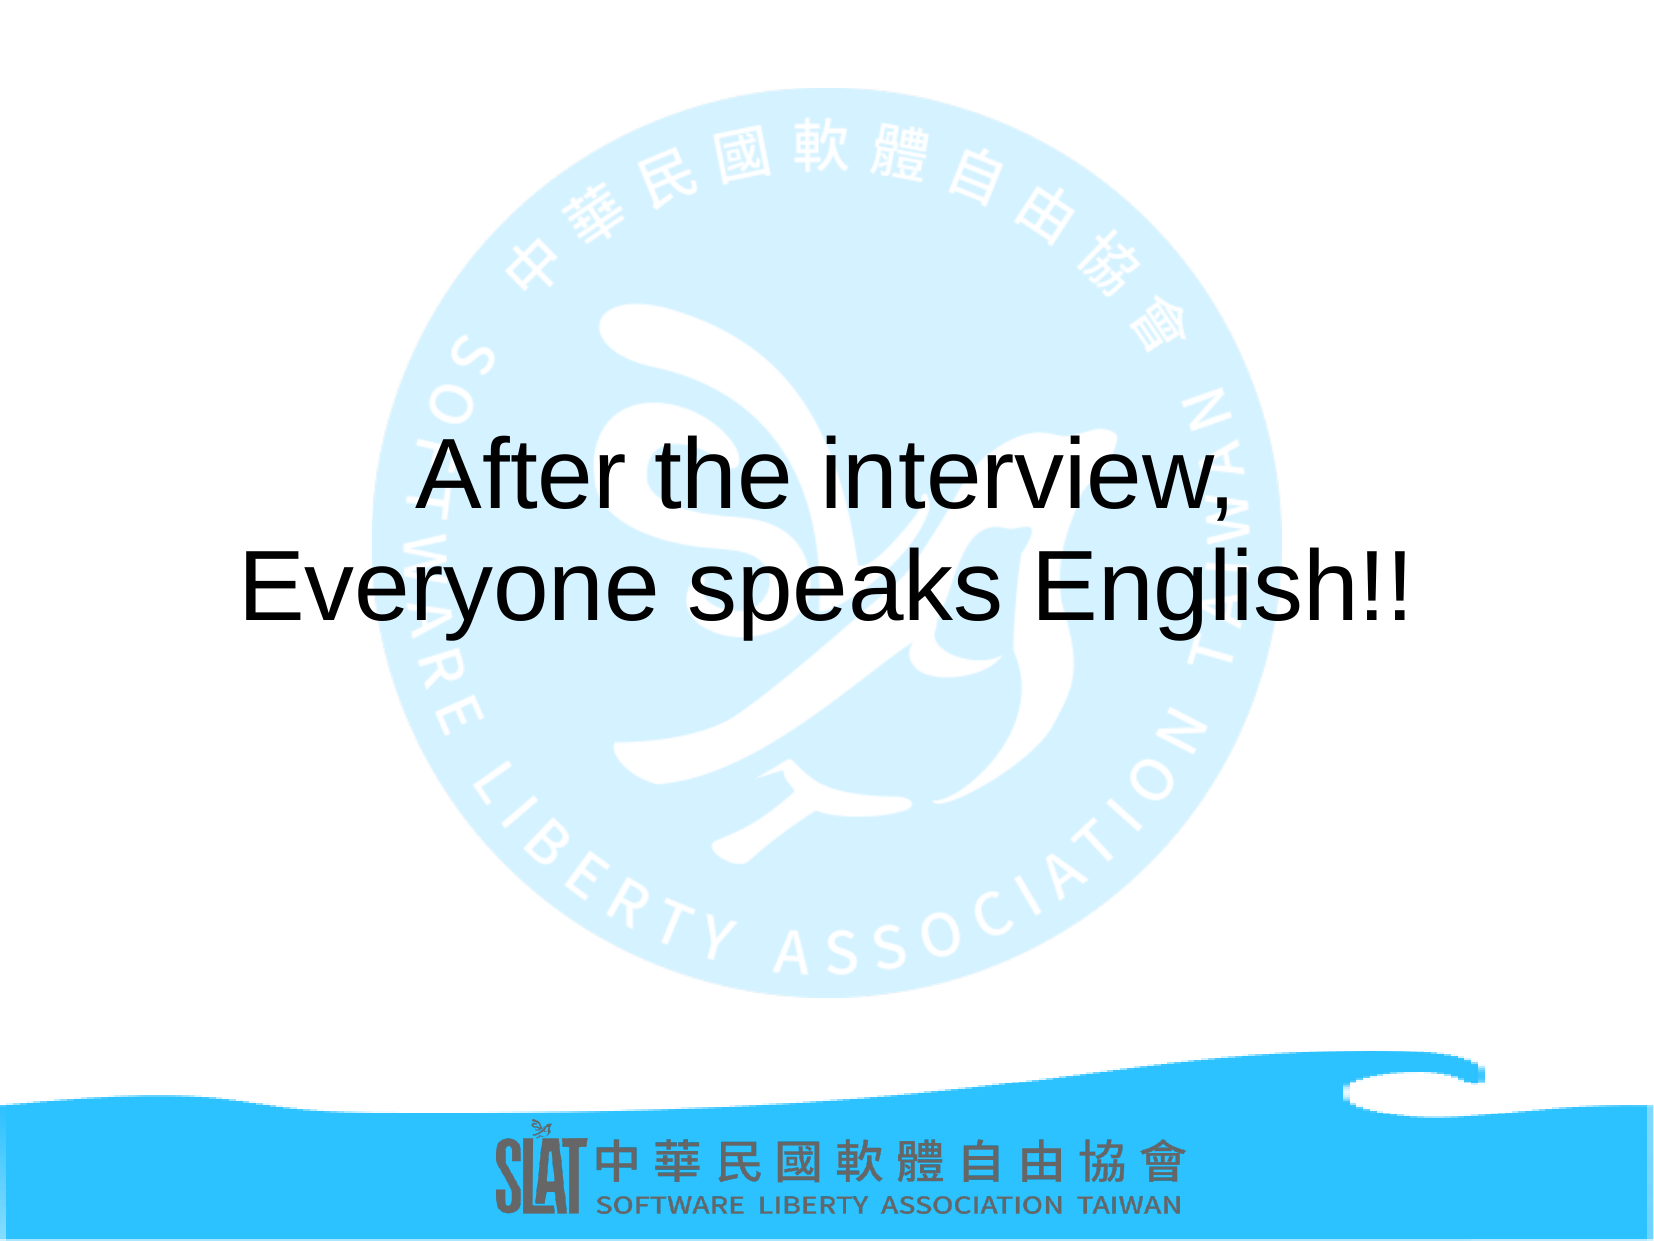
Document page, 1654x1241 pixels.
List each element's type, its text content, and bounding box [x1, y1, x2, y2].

picture [0, 1051, 1654, 1241]
subtitle After the interview, Everyone speaks English!! [82, 49, 1571, 1010]
